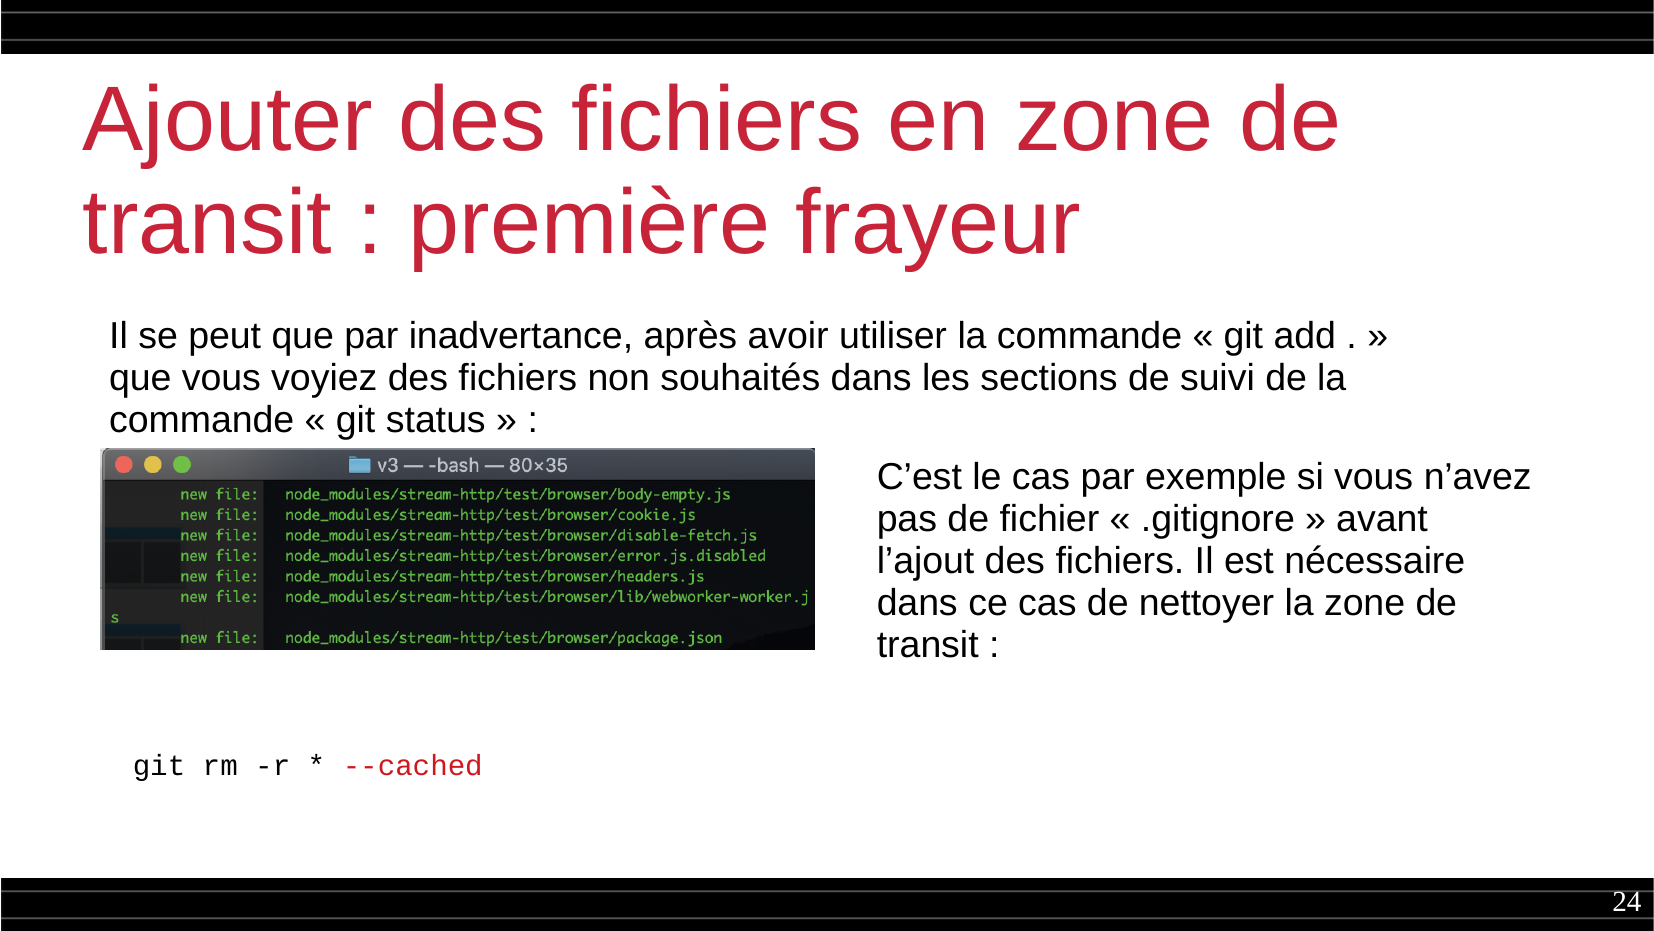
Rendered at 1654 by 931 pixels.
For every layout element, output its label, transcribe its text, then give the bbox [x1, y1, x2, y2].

text_box git rm -r * --cached [118, 744, 922, 792]
picture [1, 878, 1654, 931]
picture [100, 448, 815, 650]
list [82, 271, 1571, 851]
title Ajouter des fichiers en zone de transit : première frayeur [82, 67, 1571, 271]
text_box C’est le cas par exemple si vous n’avez pas de fichier « .gitignore » avant l’ajout des fichiers. Il est nécessaire dans ce cas de nettoyer la zone de transit : [862, 447, 1548, 673]
text_box Il se peut que par inadvertance, après avoir utiliser la commande « git add . » que vous voyiez des fichiers non souhaités dans les sections de suivi de la commande « git status » : [94, 307, 1430, 448]
picture [1, 0, 1654, 54]
